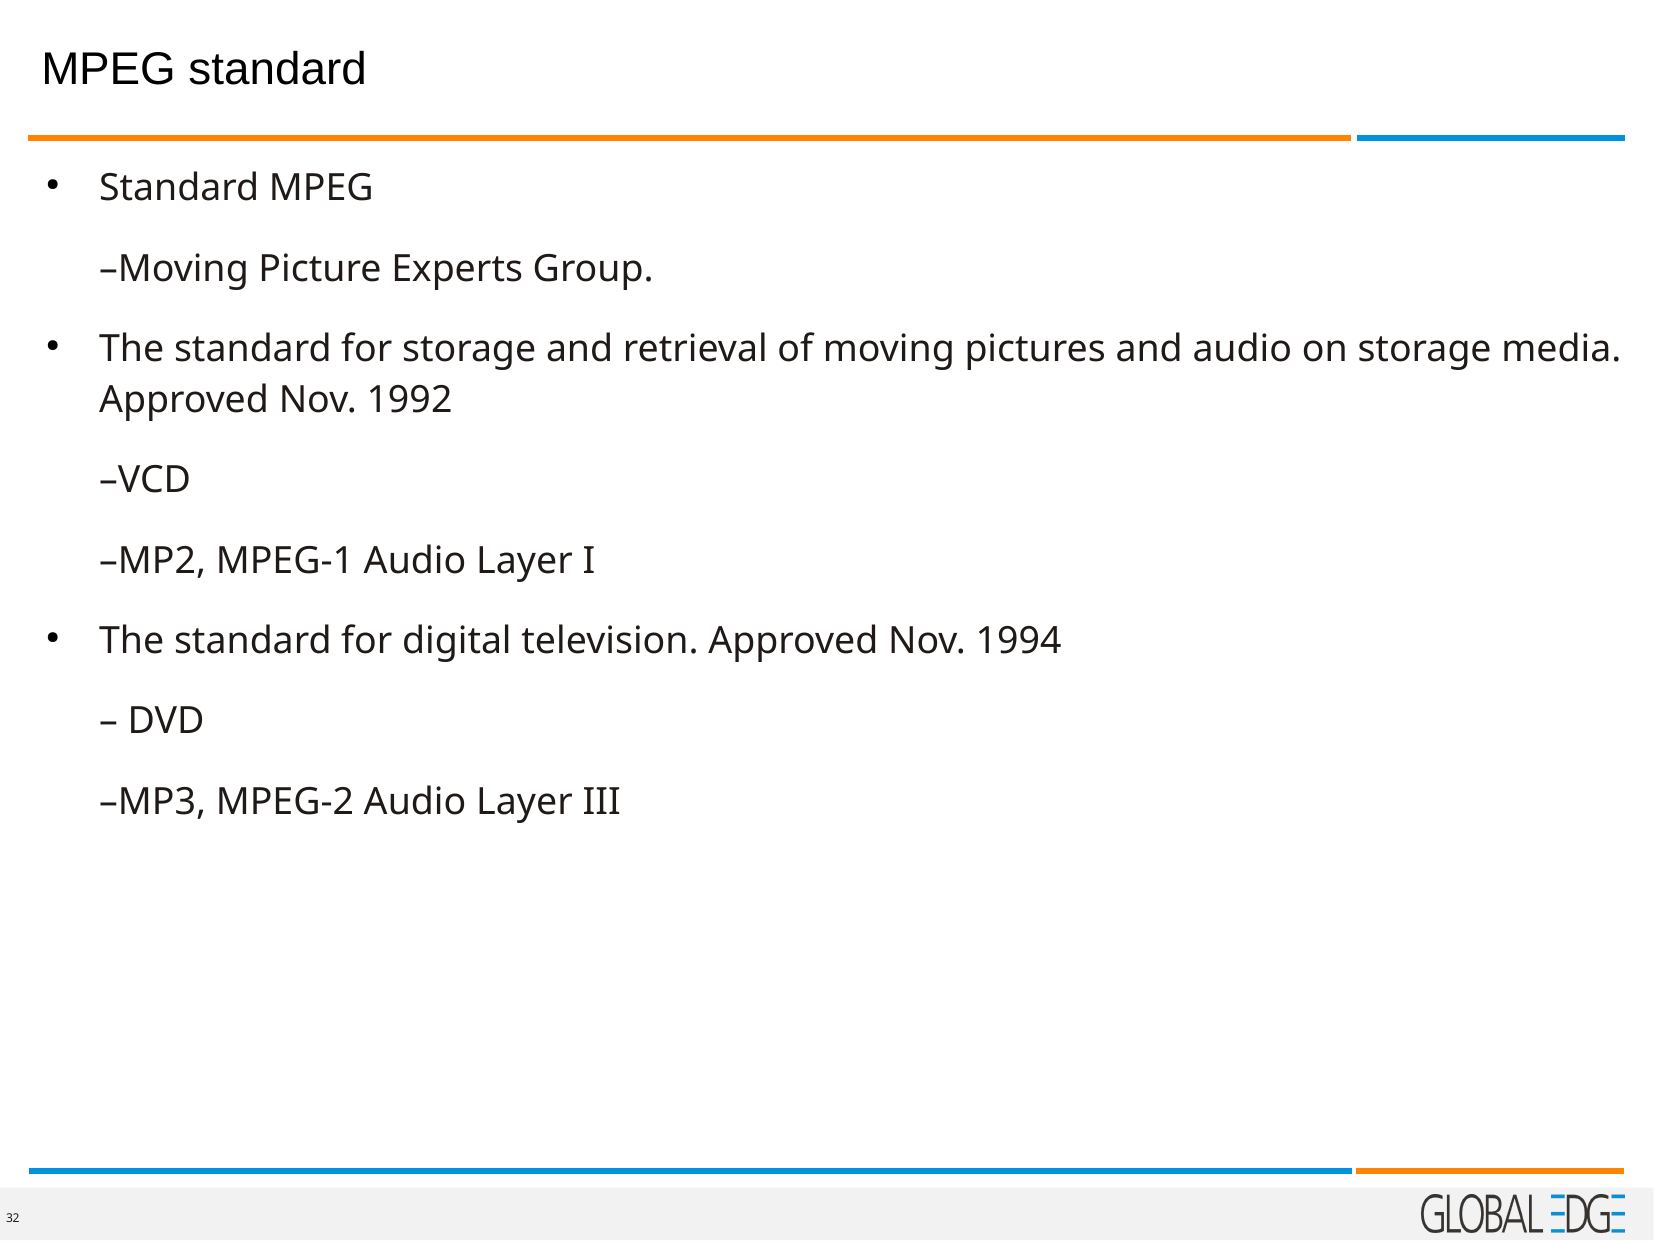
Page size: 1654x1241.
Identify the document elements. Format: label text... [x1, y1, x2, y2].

picture [1421, 1194, 1625, 1233]
title MPEG standard [17, 18, 1499, 115]
list Standard MPEG –Moving Picture Experts Group. The standard for storage and retrieval of moving pictures and audio on storage media. Approved Nov. 1992 –VCD –MP2, MPEG-1 Audio Layer I The standard for digital television. Approved Nov. 1994 – DVD –MP3, MPEG-2 Audio Layer III [28, 160, 1625, 1153]
